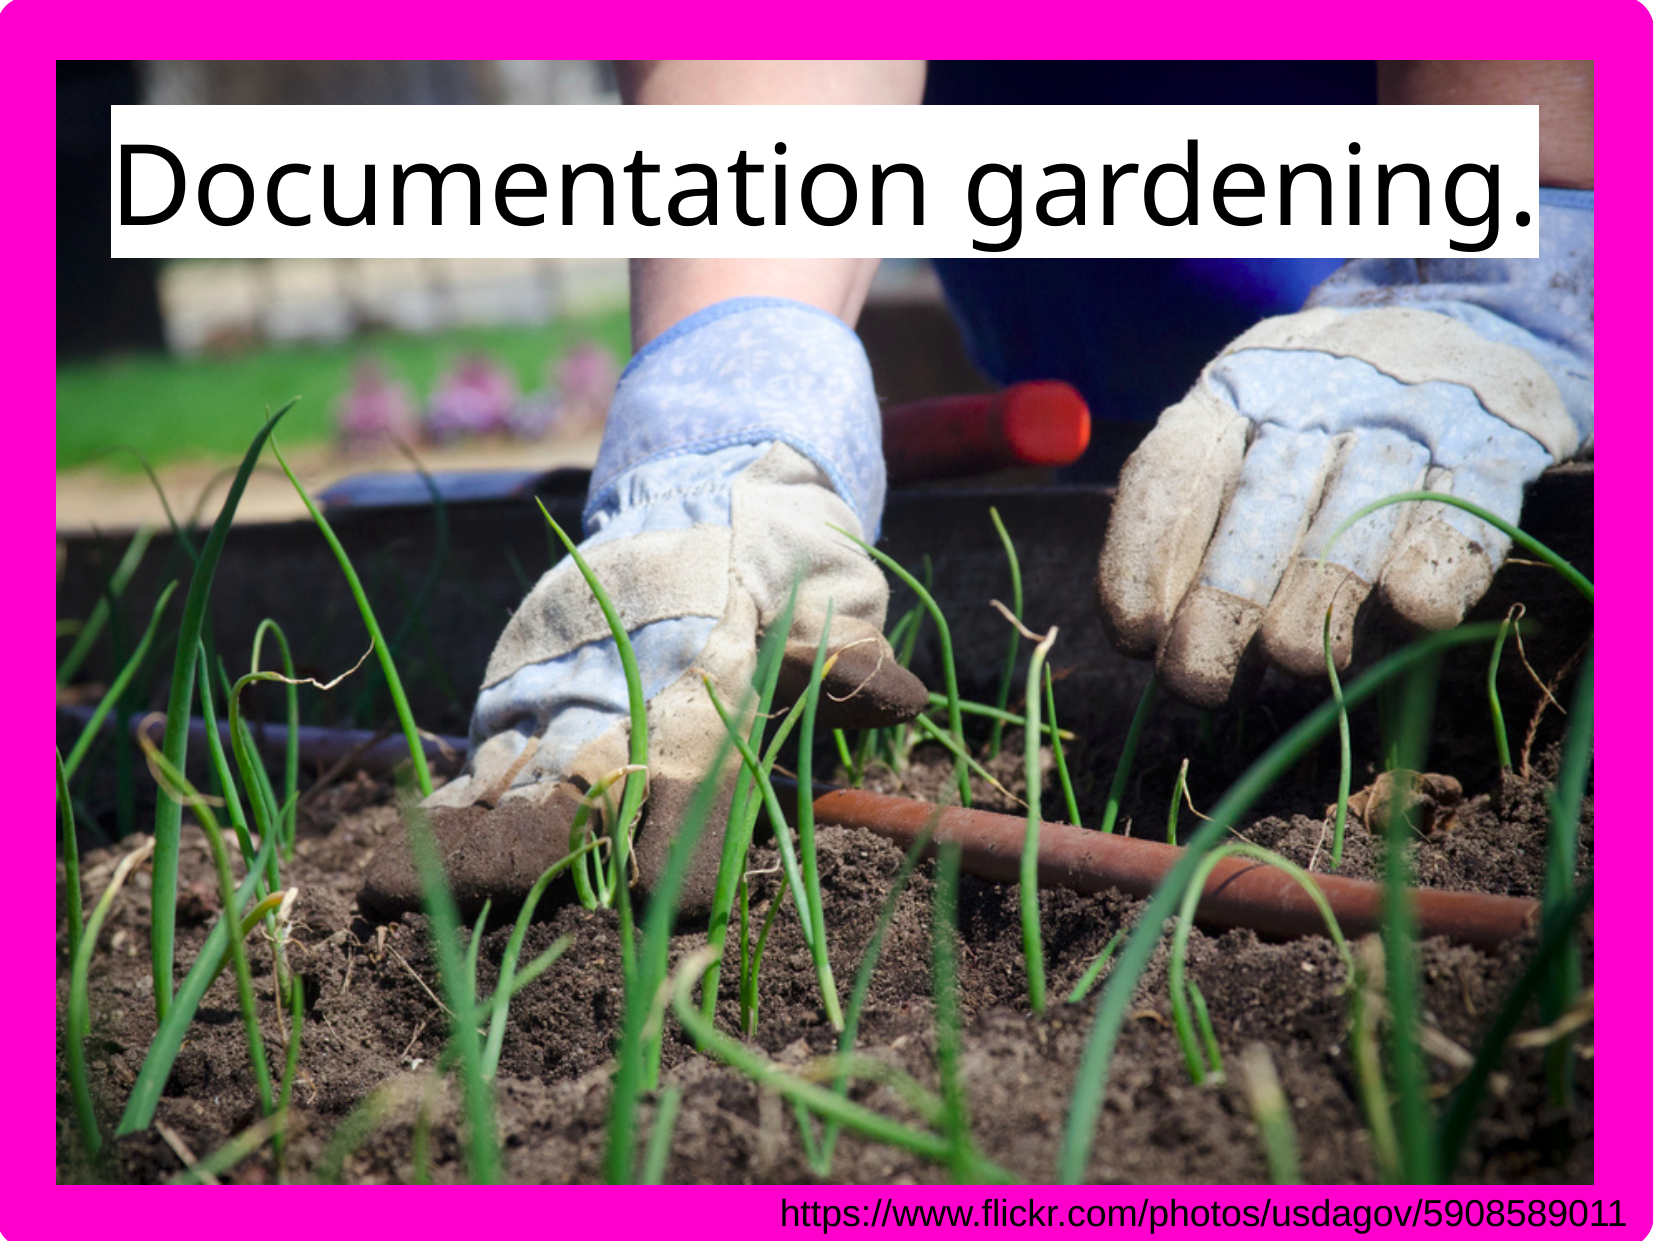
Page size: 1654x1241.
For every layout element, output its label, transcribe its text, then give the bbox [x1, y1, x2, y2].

text_box https://www.flickr.com/photos/usdagov/5908589011 [765, 1185, 1646, 1241]
picture [56, 367, 1594, 1186]
title Documentation gardening. [45, 0, 1606, 367]
